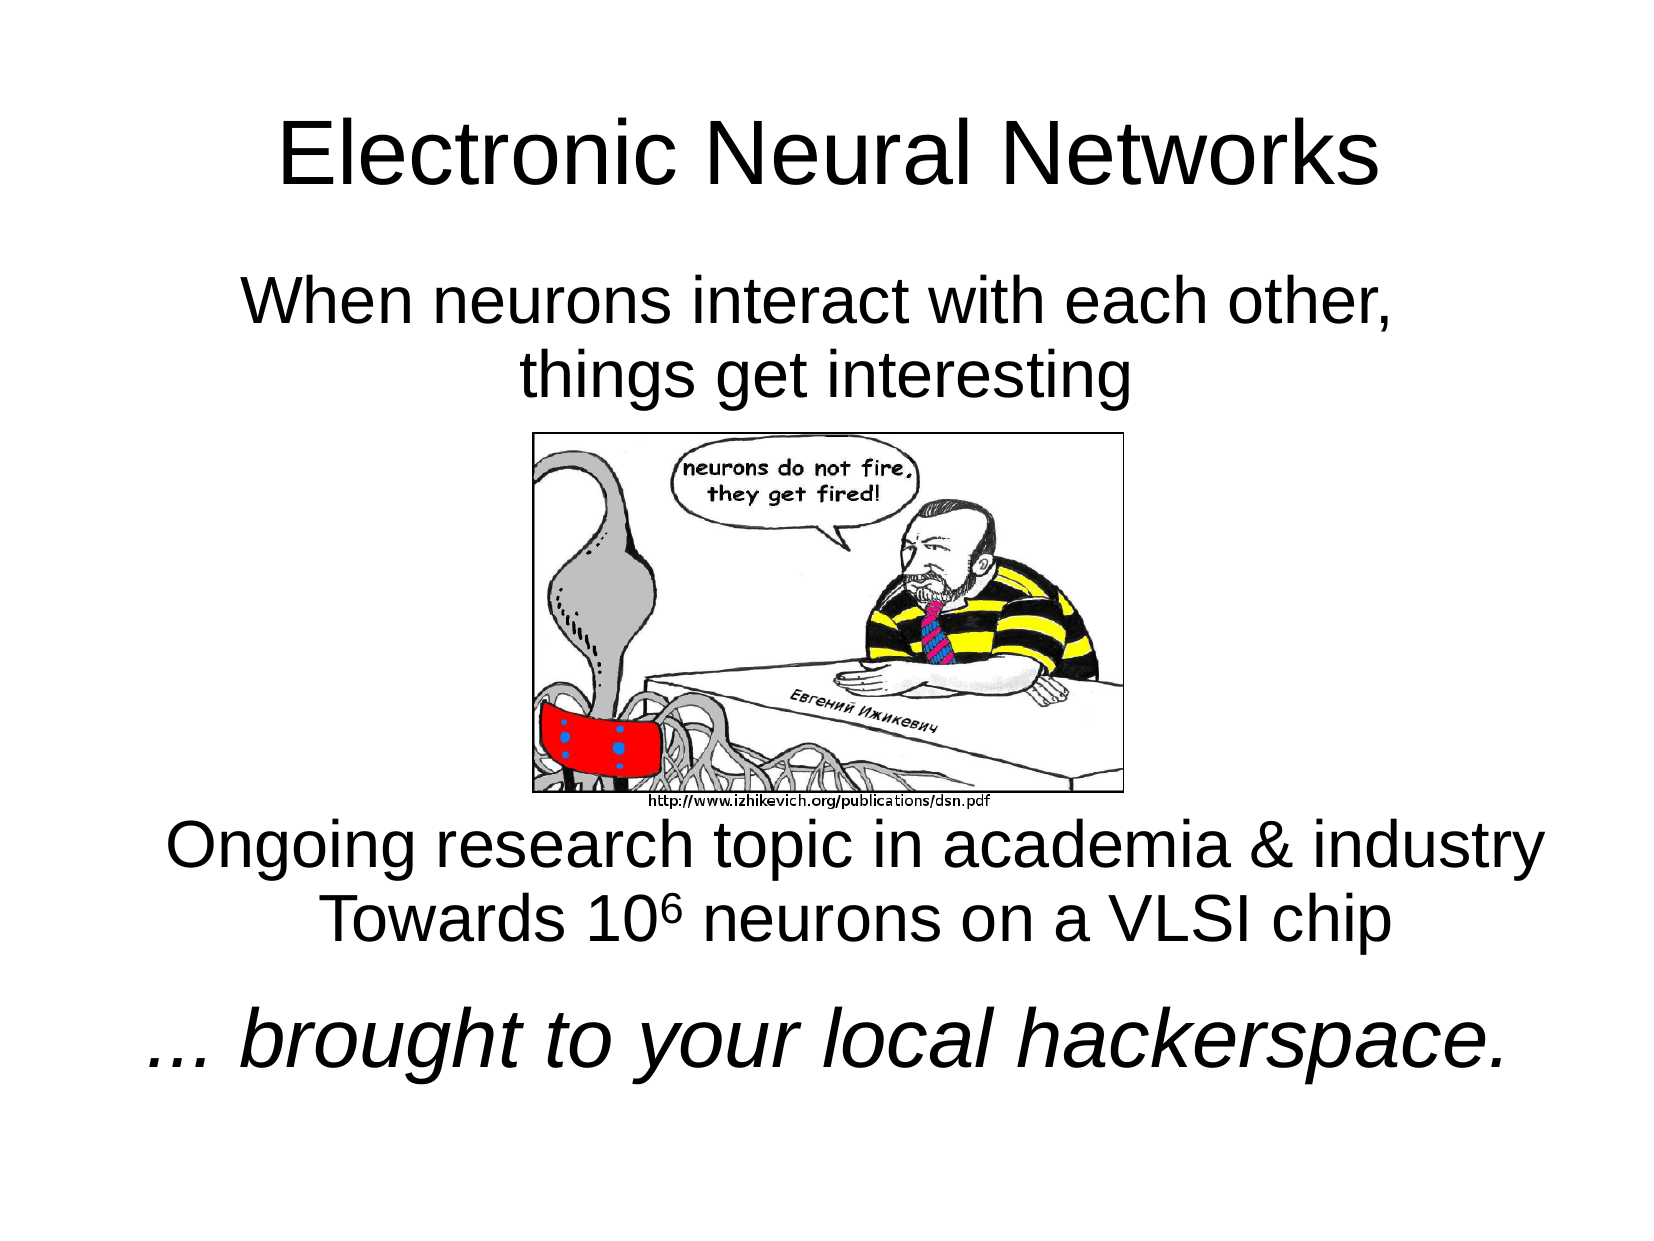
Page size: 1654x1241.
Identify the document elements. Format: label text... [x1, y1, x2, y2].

text_box When neurons interact with each other, things get interesting [82, 262, 1571, 413]
title Electronic Neural Networks [85, 56, 1574, 250]
picture [532, 432, 1124, 787]
text_box Ongoing research topic in academia & industry Towards 106 neurons on a VLSI chip [112, 787, 1601, 976]
text_box ... brought to your local hackerspace. [85, 937, 1574, 1140]
